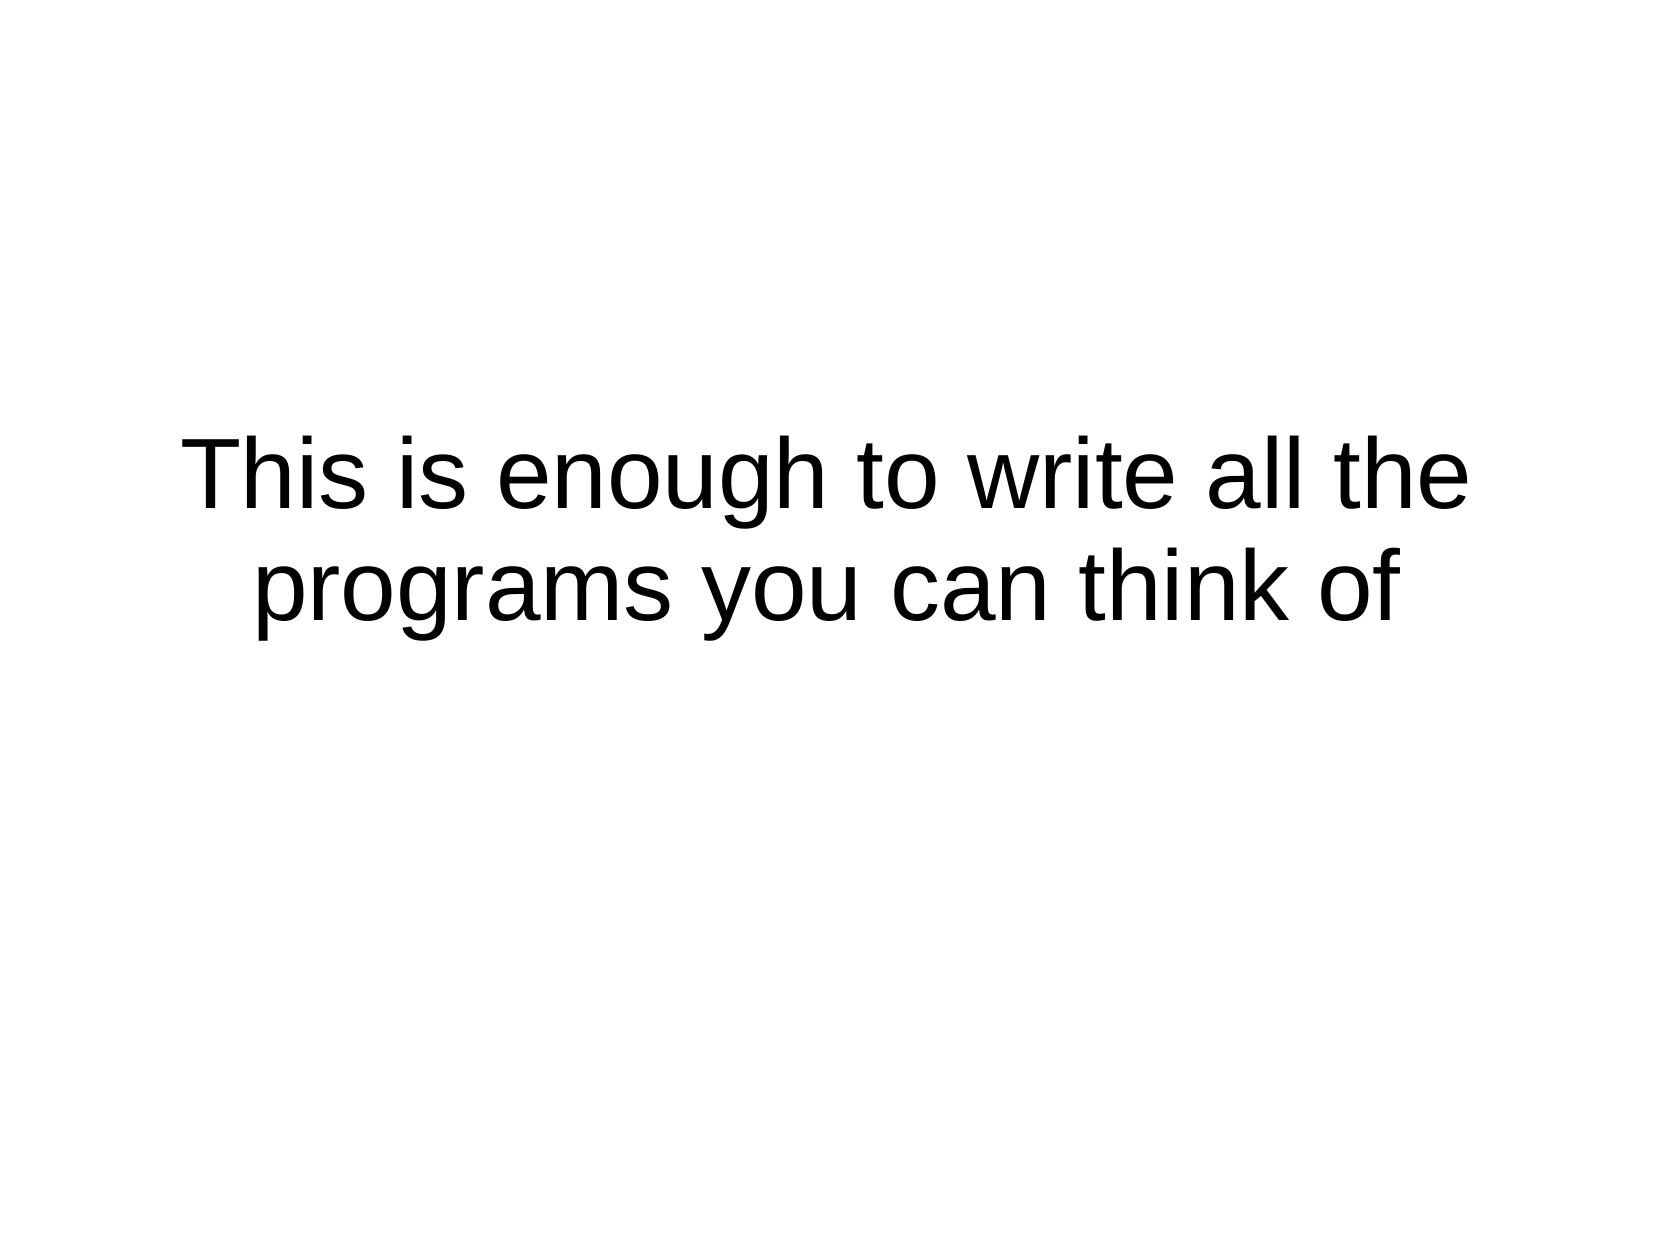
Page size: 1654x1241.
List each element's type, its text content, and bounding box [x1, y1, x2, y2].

subtitle This is enough to write all the programs you can think of [82, 49, 1571, 1010]
